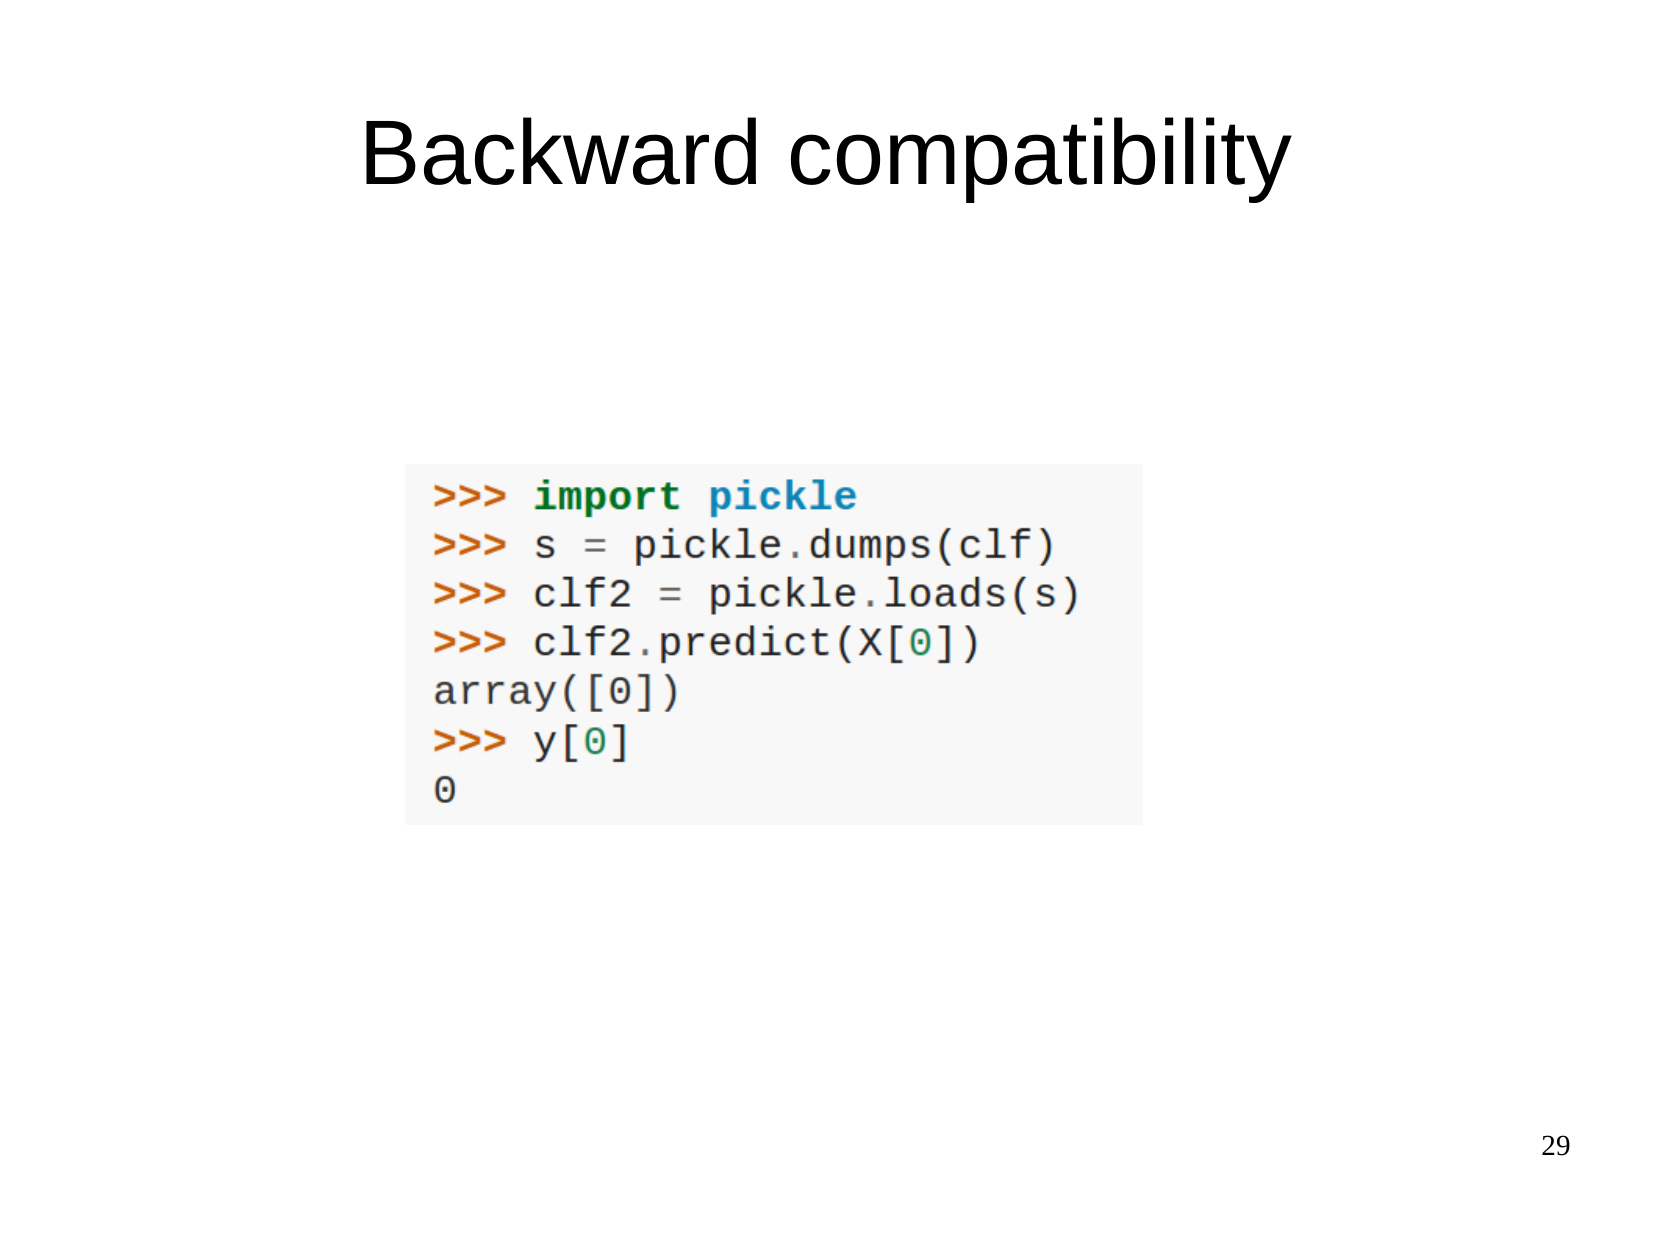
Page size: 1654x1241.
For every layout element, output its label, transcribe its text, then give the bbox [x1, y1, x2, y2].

picture [405, 464, 1143, 825]
title Backward compatibility [82, 49, 1571, 257]
